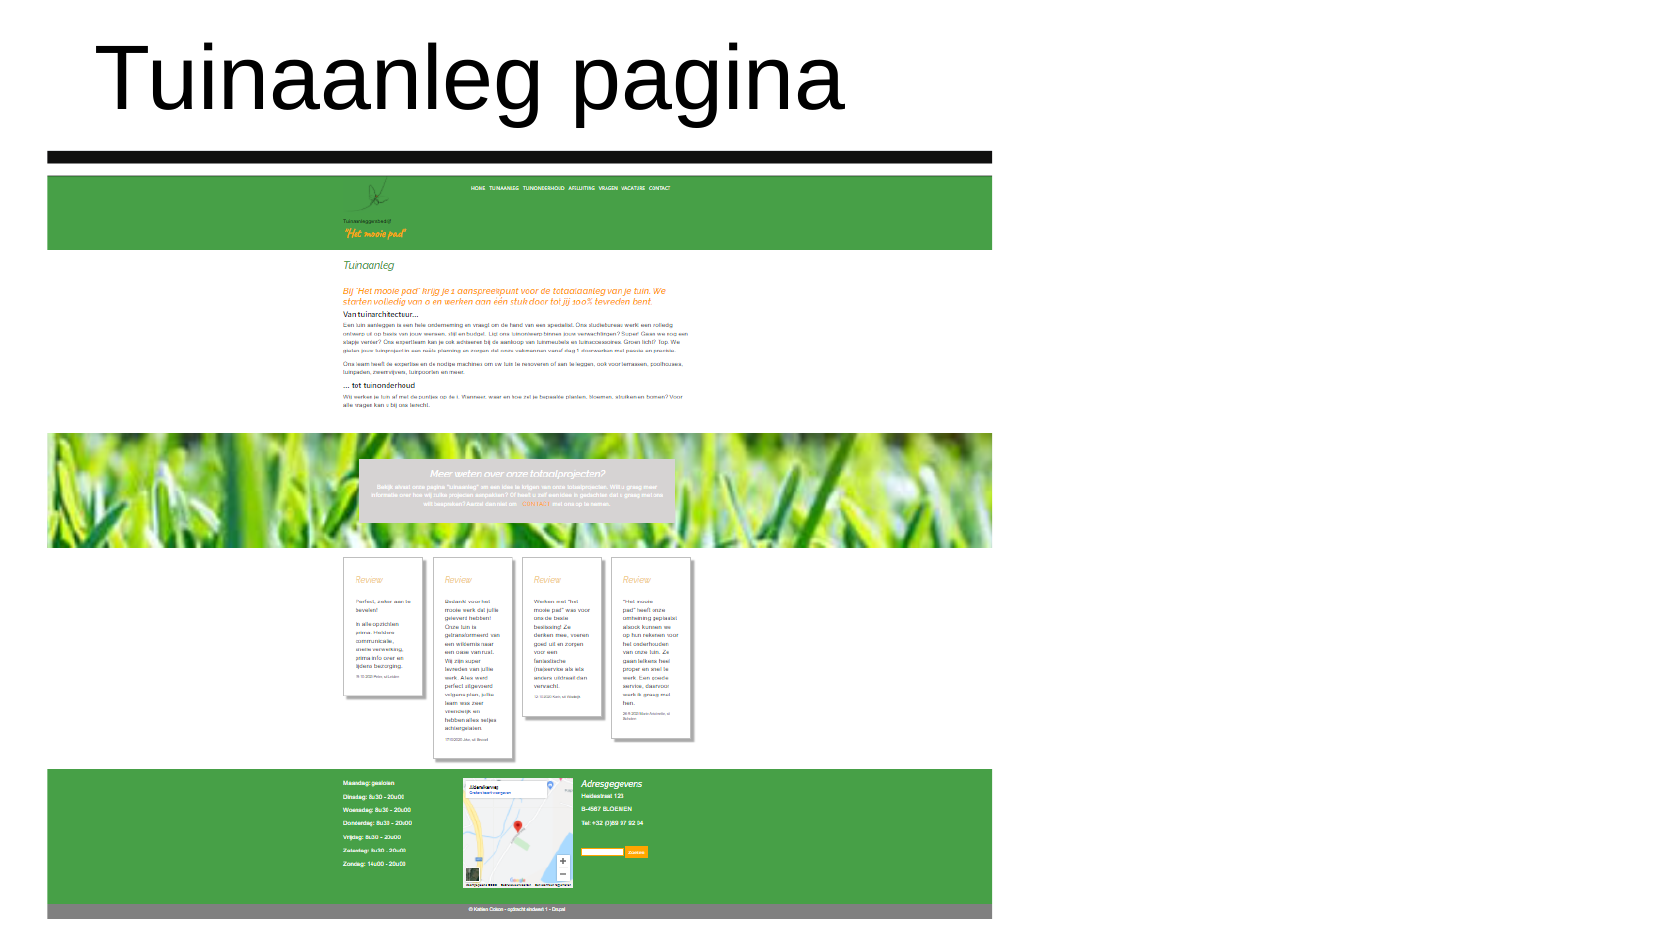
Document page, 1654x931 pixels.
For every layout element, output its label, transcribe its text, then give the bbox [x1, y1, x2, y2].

title Tuinaanleg pagina [94, 11, 1477, 134]
picture [47, 141, 993, 922]
